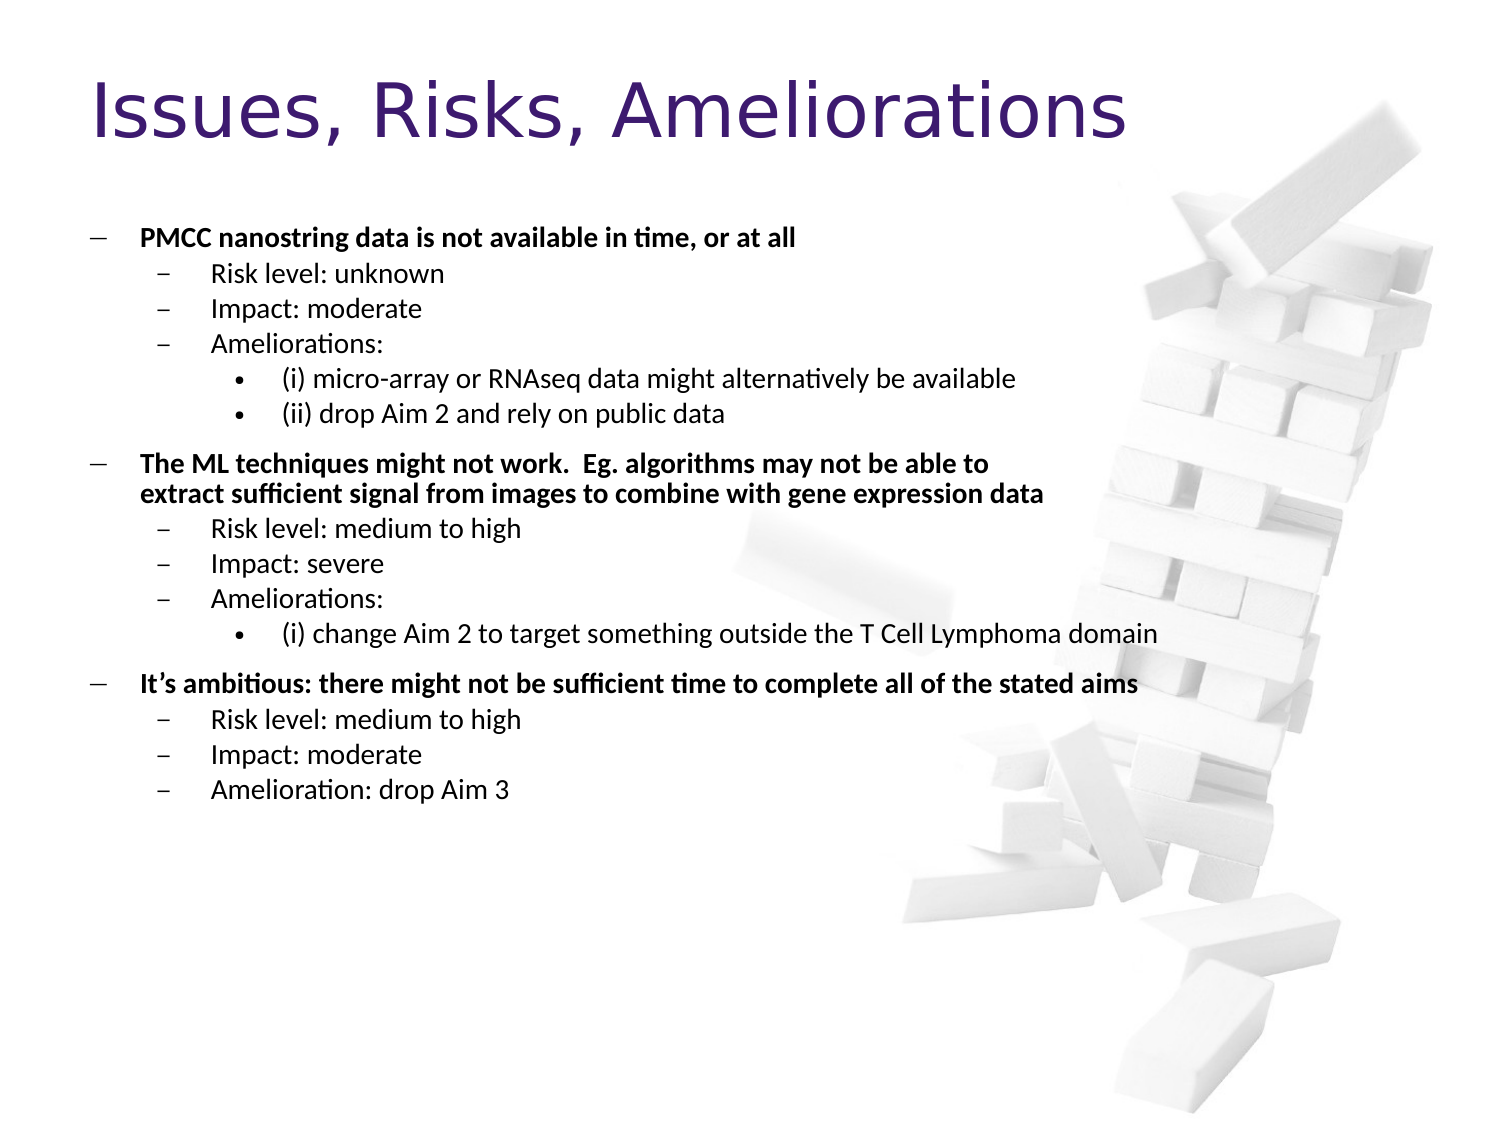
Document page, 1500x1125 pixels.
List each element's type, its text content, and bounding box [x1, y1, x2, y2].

picture [657, 90, 1485, 1119]
title Issues, Risks, Ameliorations [75, 45, 1423, 171]
list PMCC nanostring data is not available in time, or at all Risk level: unknown Impact: moderate Ameliorations: (i) micro-array or RNAseq data might alternatively be available (ii) drop Aim 2 and rely on public data The ML techniques might not work. Eg. algorithms may not be able to extract sufficient signal from images to combine with gene expression data Risk level: medium to high Impact: severe Ameliorations: (i) change Aim 2 to target something outside the T Cell Lymphoma domain It’s ambitious: there might not be sufficient time to complete all of the stated aims Risk level: medium to high Impact: moderate Amelioration: drop Aim 3 [69, 225, 1323, 908]
